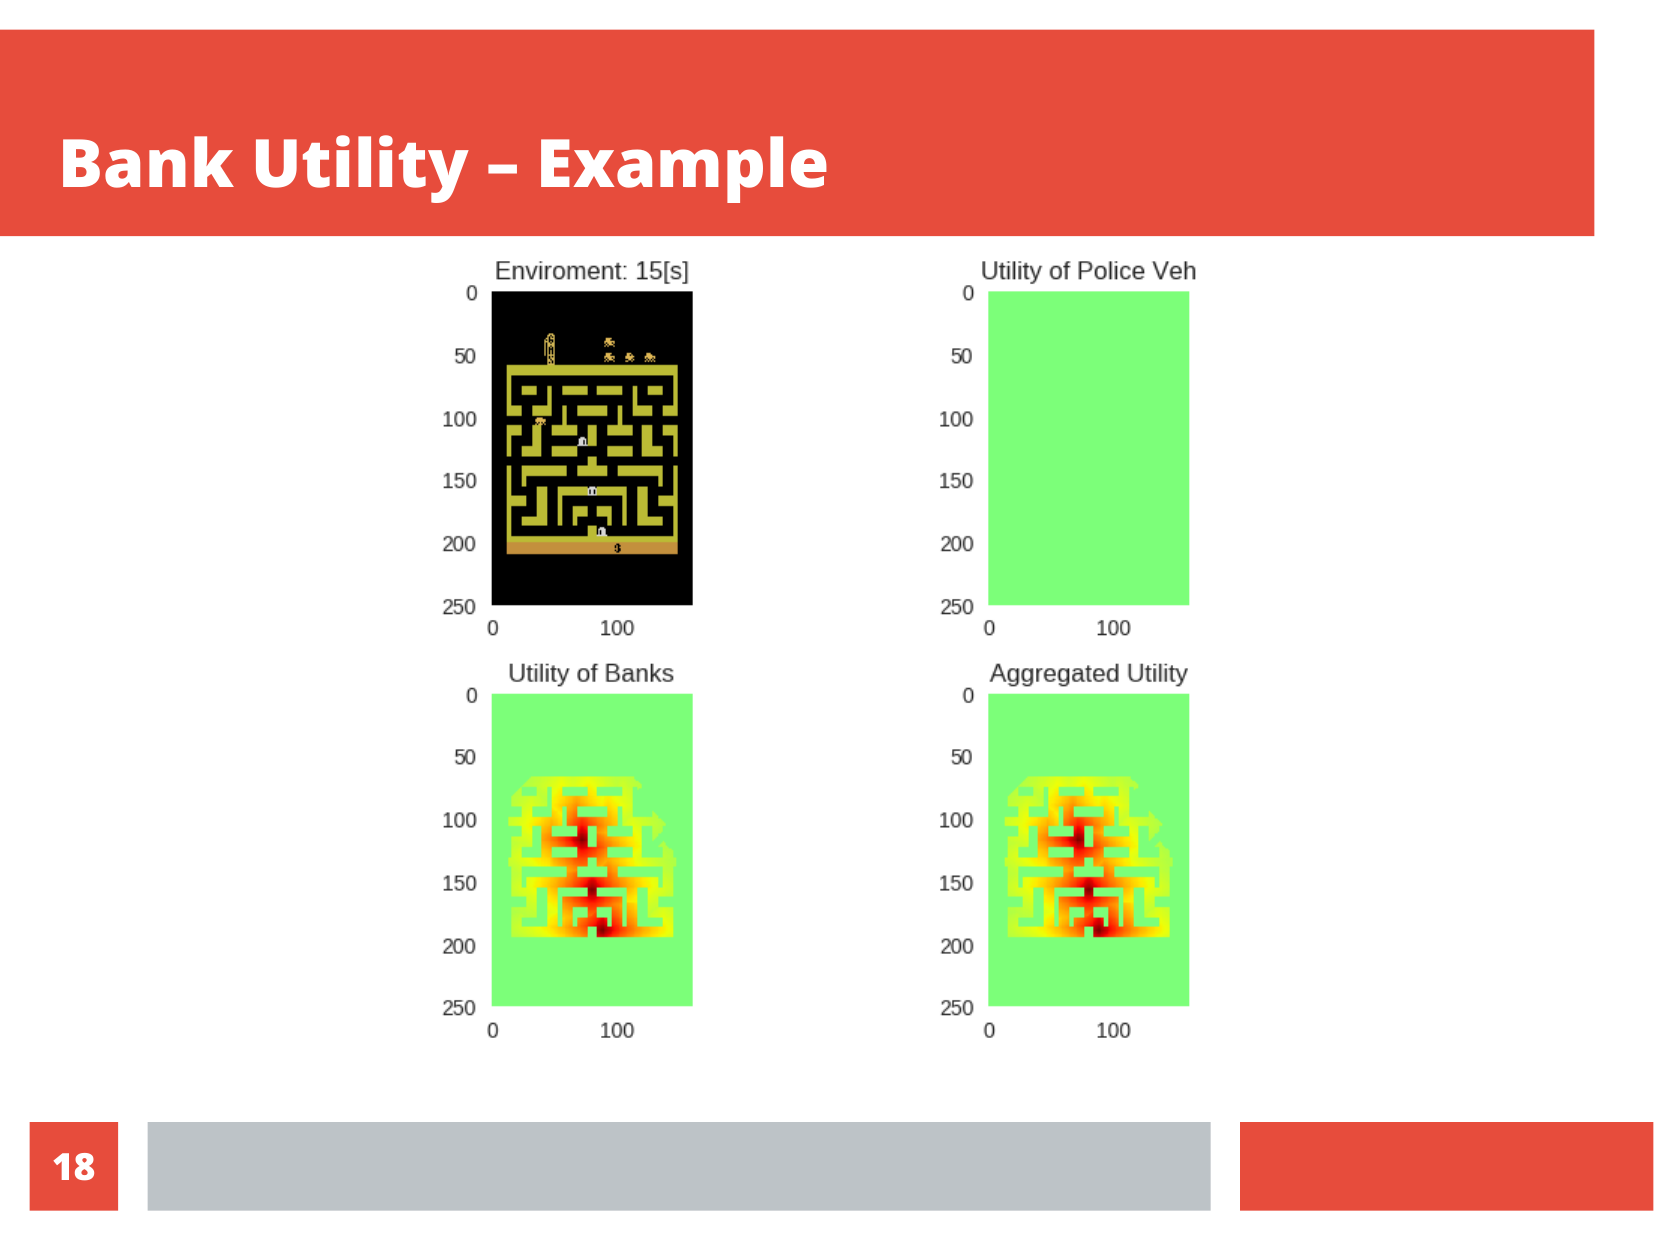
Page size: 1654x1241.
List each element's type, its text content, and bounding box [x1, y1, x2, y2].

title Bank Utility – Example [59, 59, 1595, 207]
picture [240, 239, 1440, 1065]
